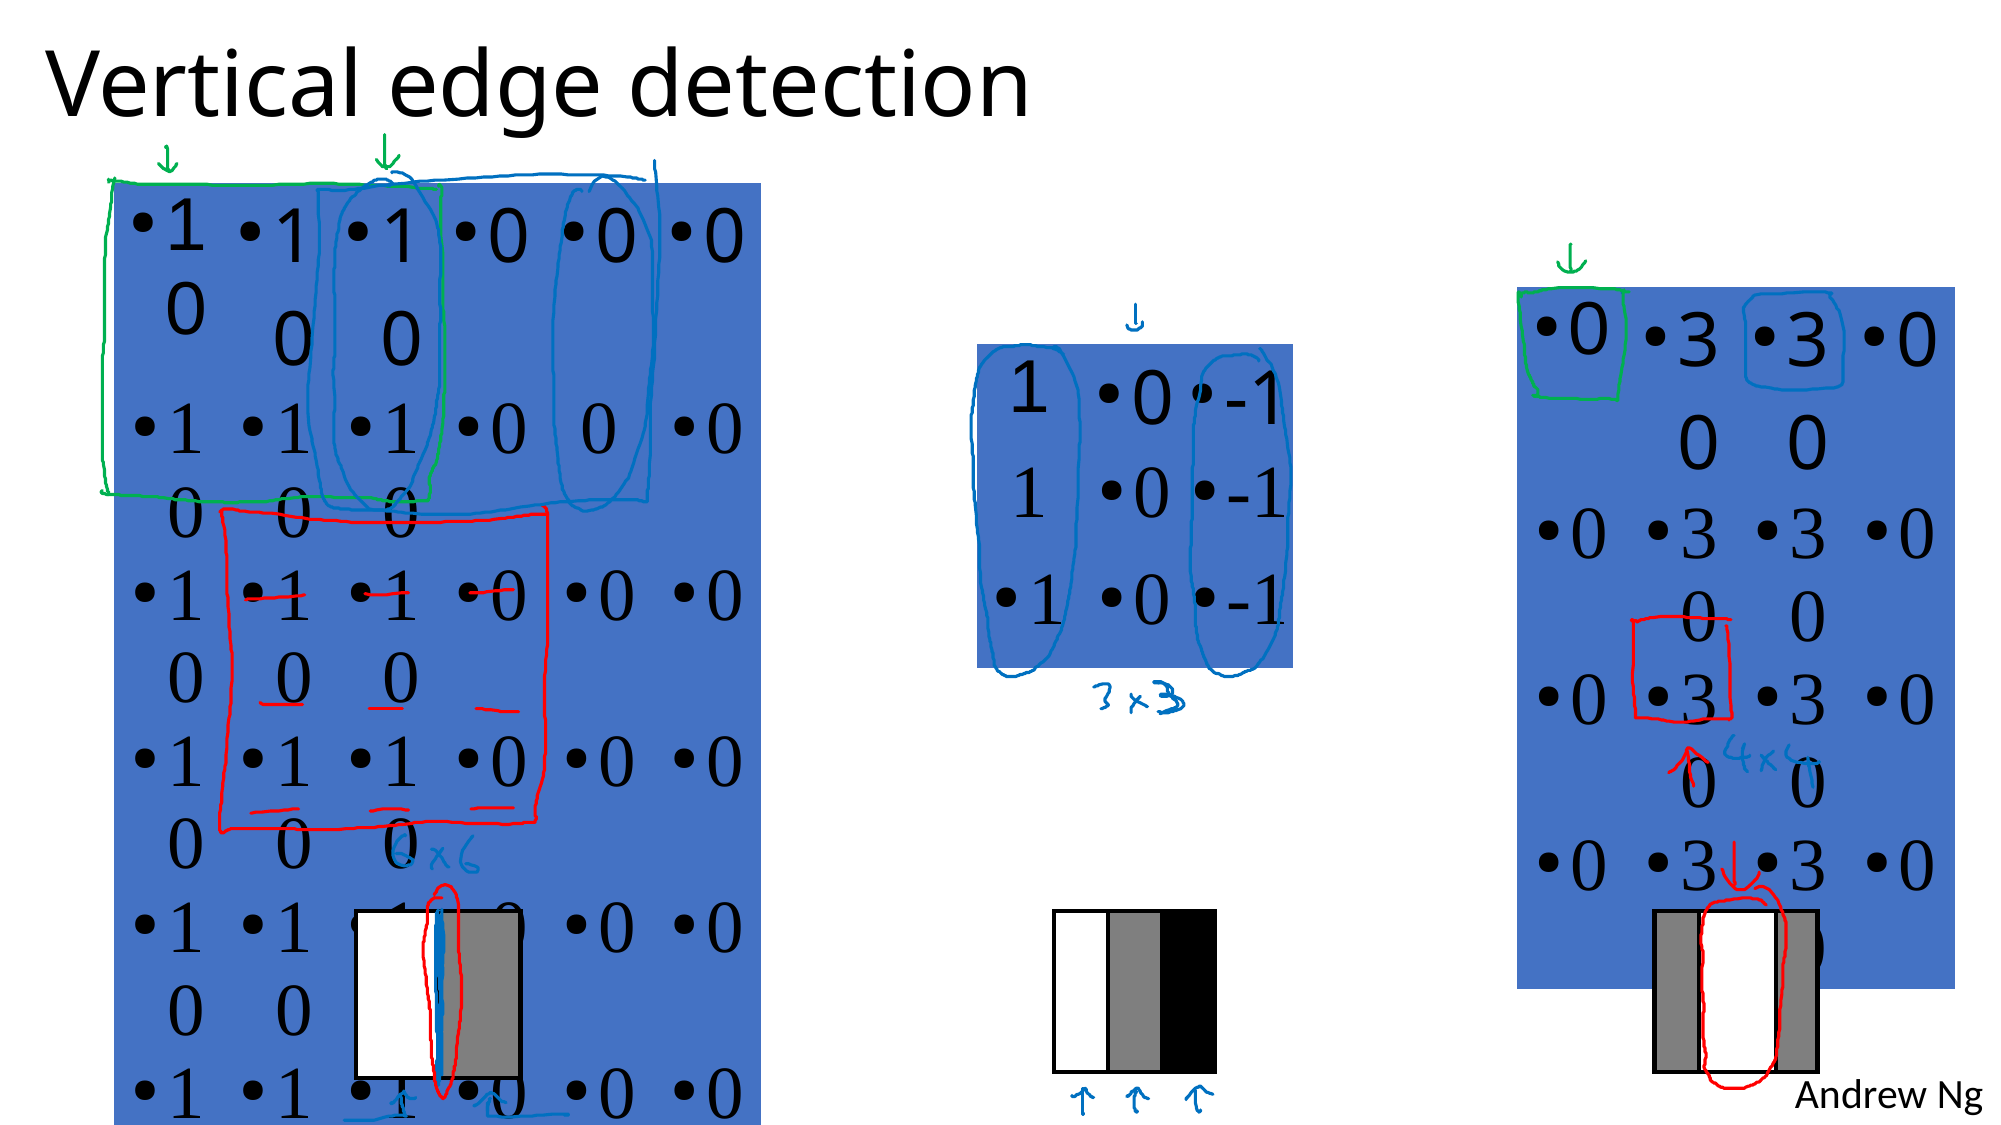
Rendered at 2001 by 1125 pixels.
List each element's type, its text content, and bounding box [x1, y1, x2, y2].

table_cell 0 [1847, 657, 1955, 823]
table_cell 0 [1847, 823, 1955, 989]
title Vertical edge detection [30, 29, 1756, 248]
table_header 0 [1847, 287, 1955, 491]
table_cell 0 [1847, 491, 1955, 657]
picture [97, 131, 1847, 1124]
